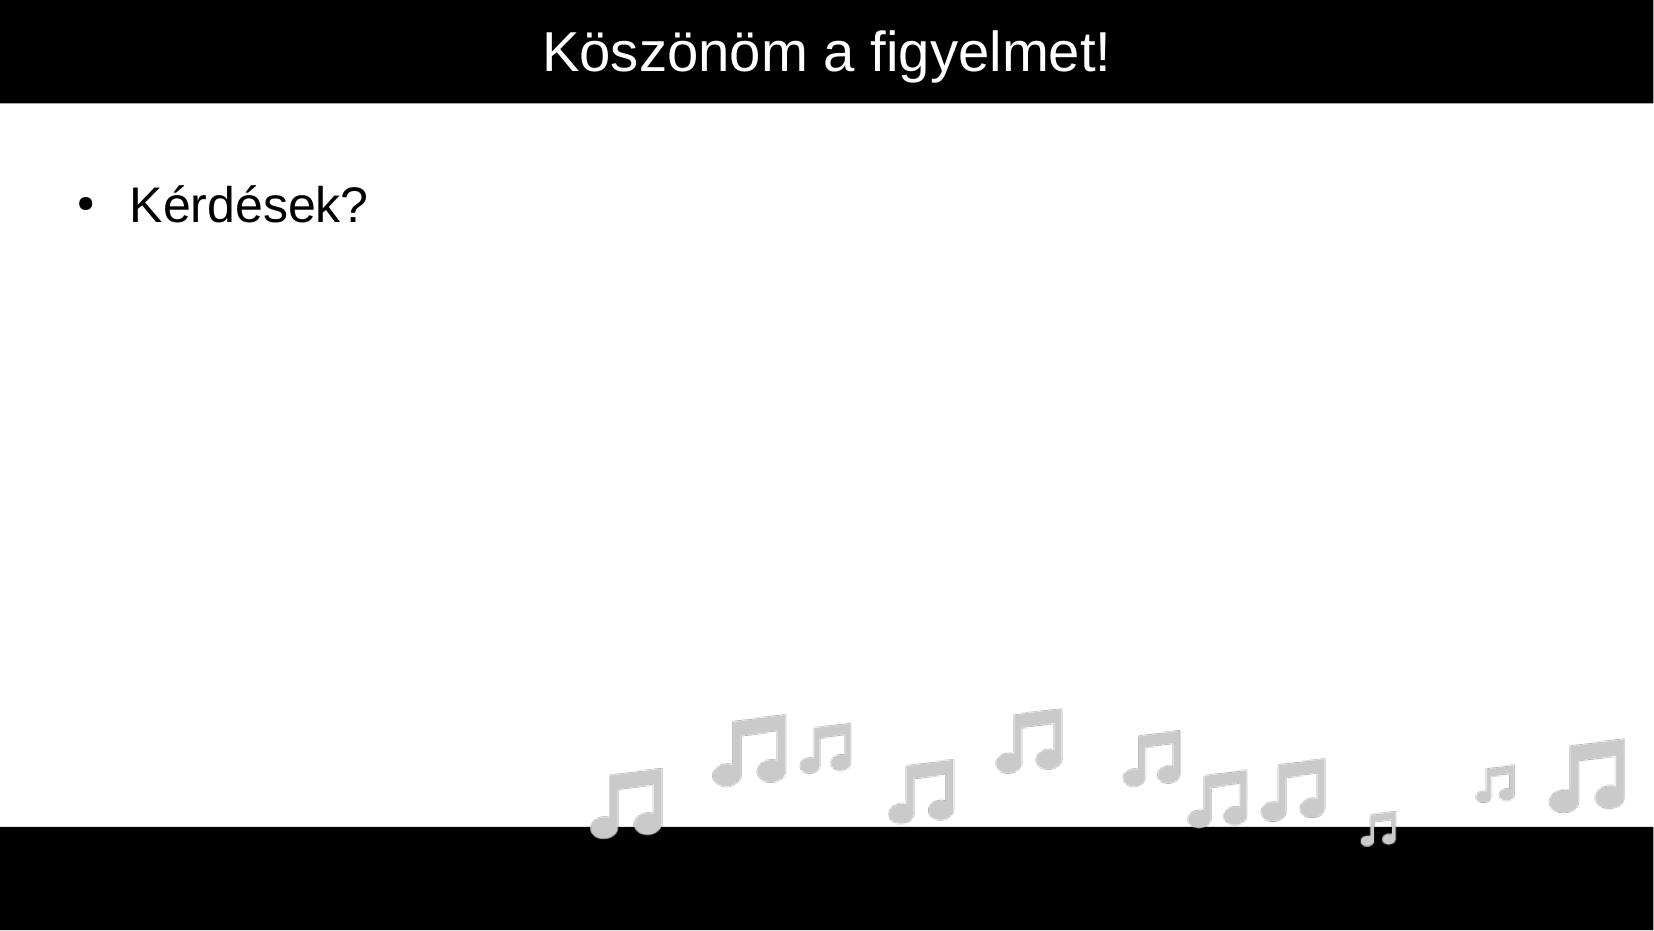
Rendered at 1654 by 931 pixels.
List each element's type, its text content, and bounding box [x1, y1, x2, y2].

title Köszönöm a figyelmet! [59, 6, 1595, 98]
list Kérdések? [59, 177, 1595, 768]
